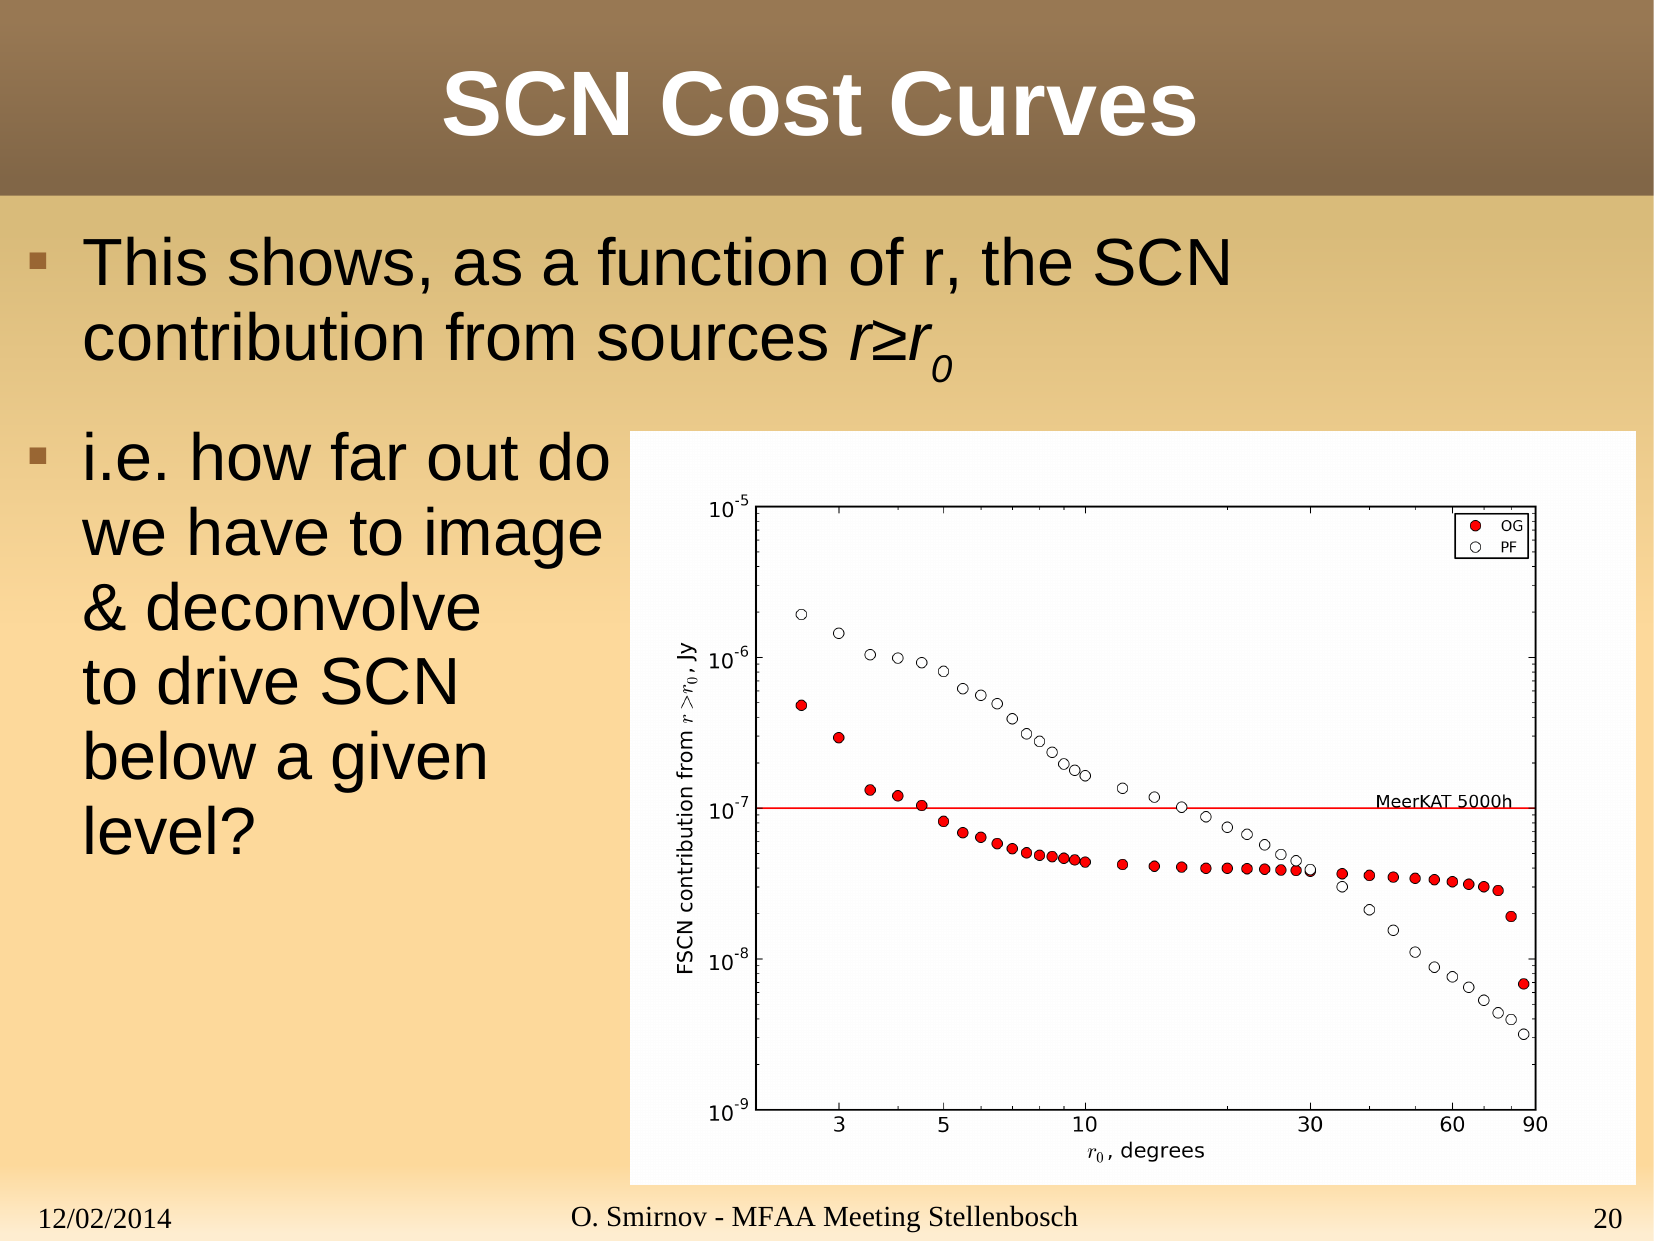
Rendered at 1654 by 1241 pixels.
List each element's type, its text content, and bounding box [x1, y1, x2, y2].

title SCN Cost Curves [76, 0, 1565, 208]
list This shows, as a function of r, the SCN contribution from sources r≥r0 i.e. how far out do we have to image & deconvolve to drive SCN below a given level? [11, 225, 1576, 1044]
picture [0, 0, 1654, 1241]
